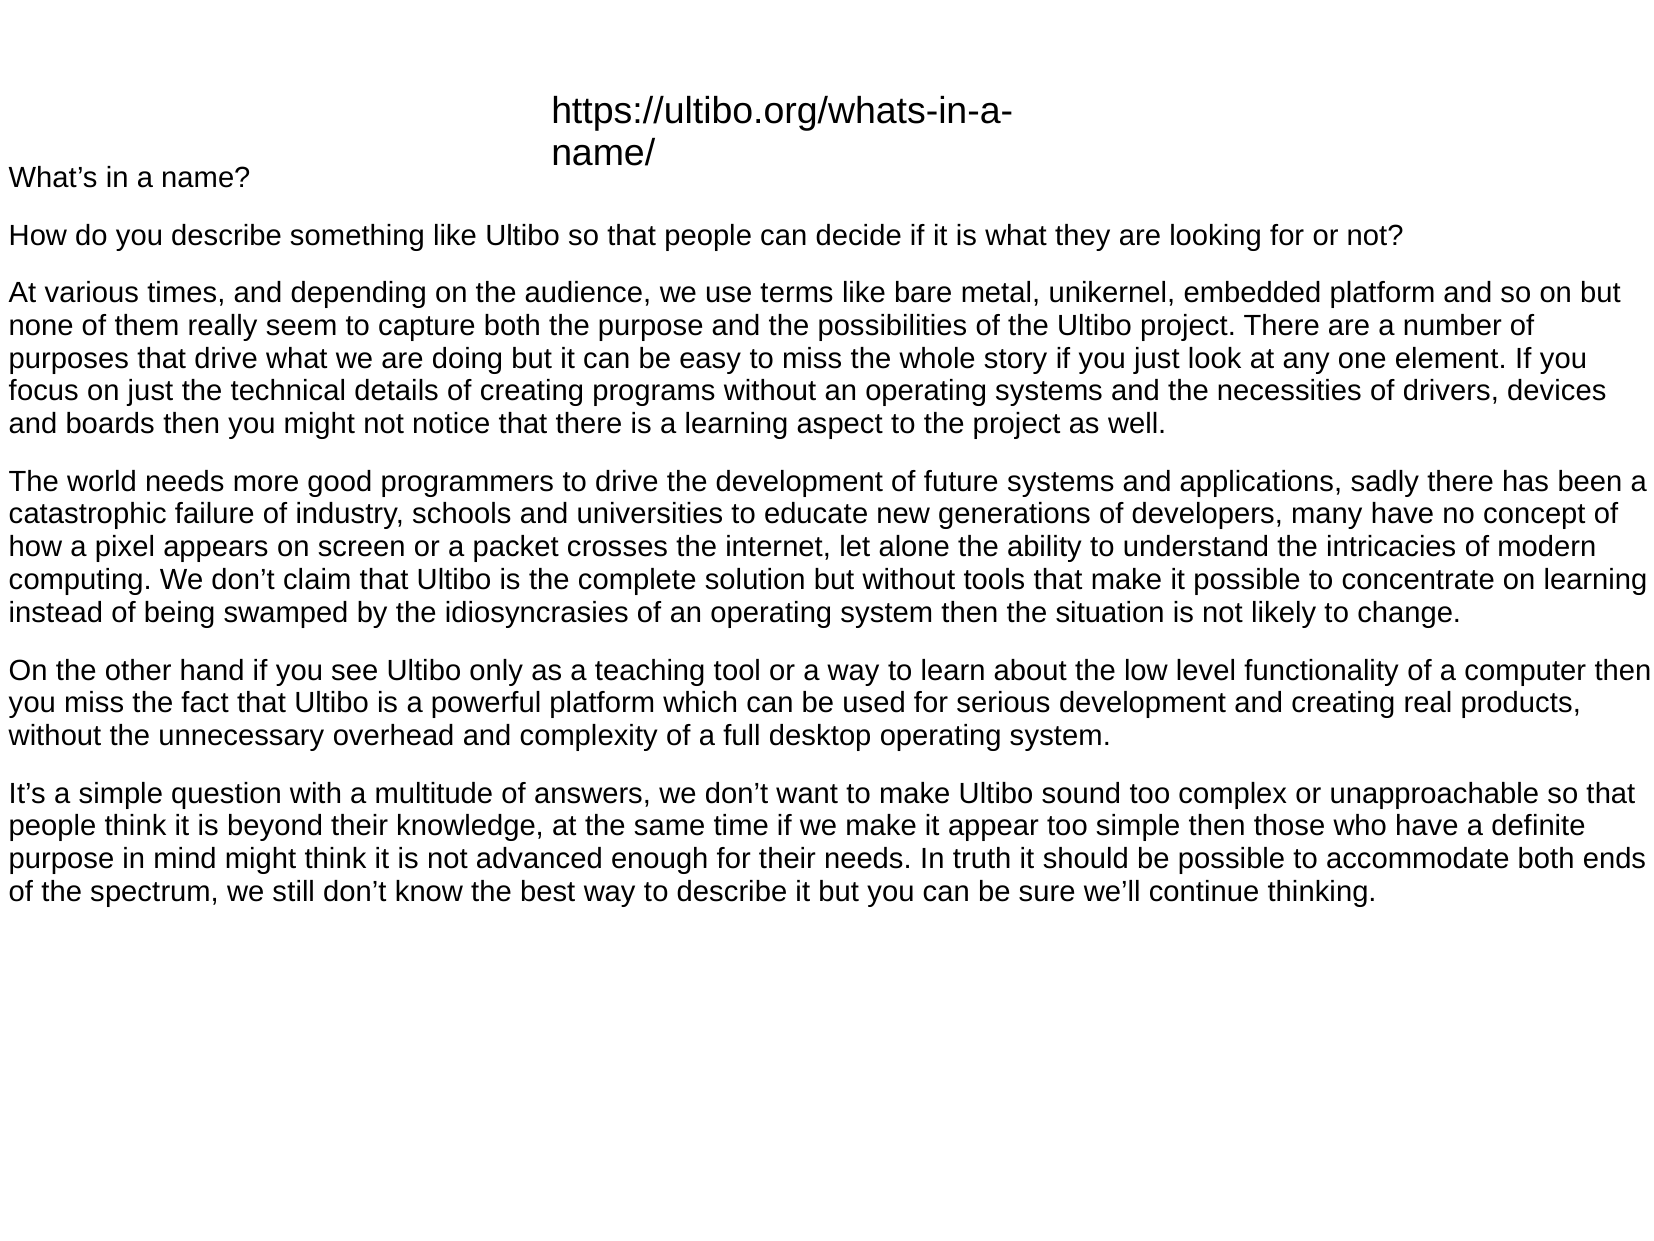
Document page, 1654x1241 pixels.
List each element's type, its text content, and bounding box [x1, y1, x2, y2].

text_box What’s in a name? How do you describe something like Ultibo so that people can decide if it is what they are looking for or not? At various times, and depending on the audience, we use terms like bare metal, unikernel, embedded platform and so on but none of them really seem to capture both the purpose and the possibilities of the Ultibo project. There are a number of purposes that drive what we are doing but it can be easy to miss the whole story if you just look at any one element. If you focus on just the technical details of creating programs without an operating systems and the necessities of drivers, devices and boards then you might not notice that there is a learning aspect to the project as well. The world needs more good programmers to drive the development of future systems and applications, sadly there has been a catastrophic failure of industry, schools and universities to educate new generations of developers, many have no concept of how a pixel appears on screen or a packet crosses the internet, let alone the ability to understand the intricacies of modern computing. We don’t claim that Ultibo is the complete solution but without tools that make it possible to concentrate on learning instead of being swamped by the idiosyncrasies of an operating system then the situation is not likely to change. On the other hand if you see Ultibo only as a teaching tool or a way to learn about the low level functionality of a computer then you miss the fact that Ultibo is a powerful platform which can be used for serious development and creating real products, without the unnecessary overhead and complexity of a full desktop operating system. It’s a simple question with a multitude of answers, we don’t want to make Ultibo sound too complex or unapproachable so that people think it is beyond their knowledge, at the same time if we make it appear too simple then those who have a definite purpose in mind might think it is not advanced enough for their needs. In truth it should be possible to accommodate both ends of the spectrum, we still don’t know the best way to describe it but you can be sure we’ll continue thinking. [0, 153, 1654, 988]
text_box https://ultibo.org/whats-in-a-name/ [536, 82, 1132, 140]
